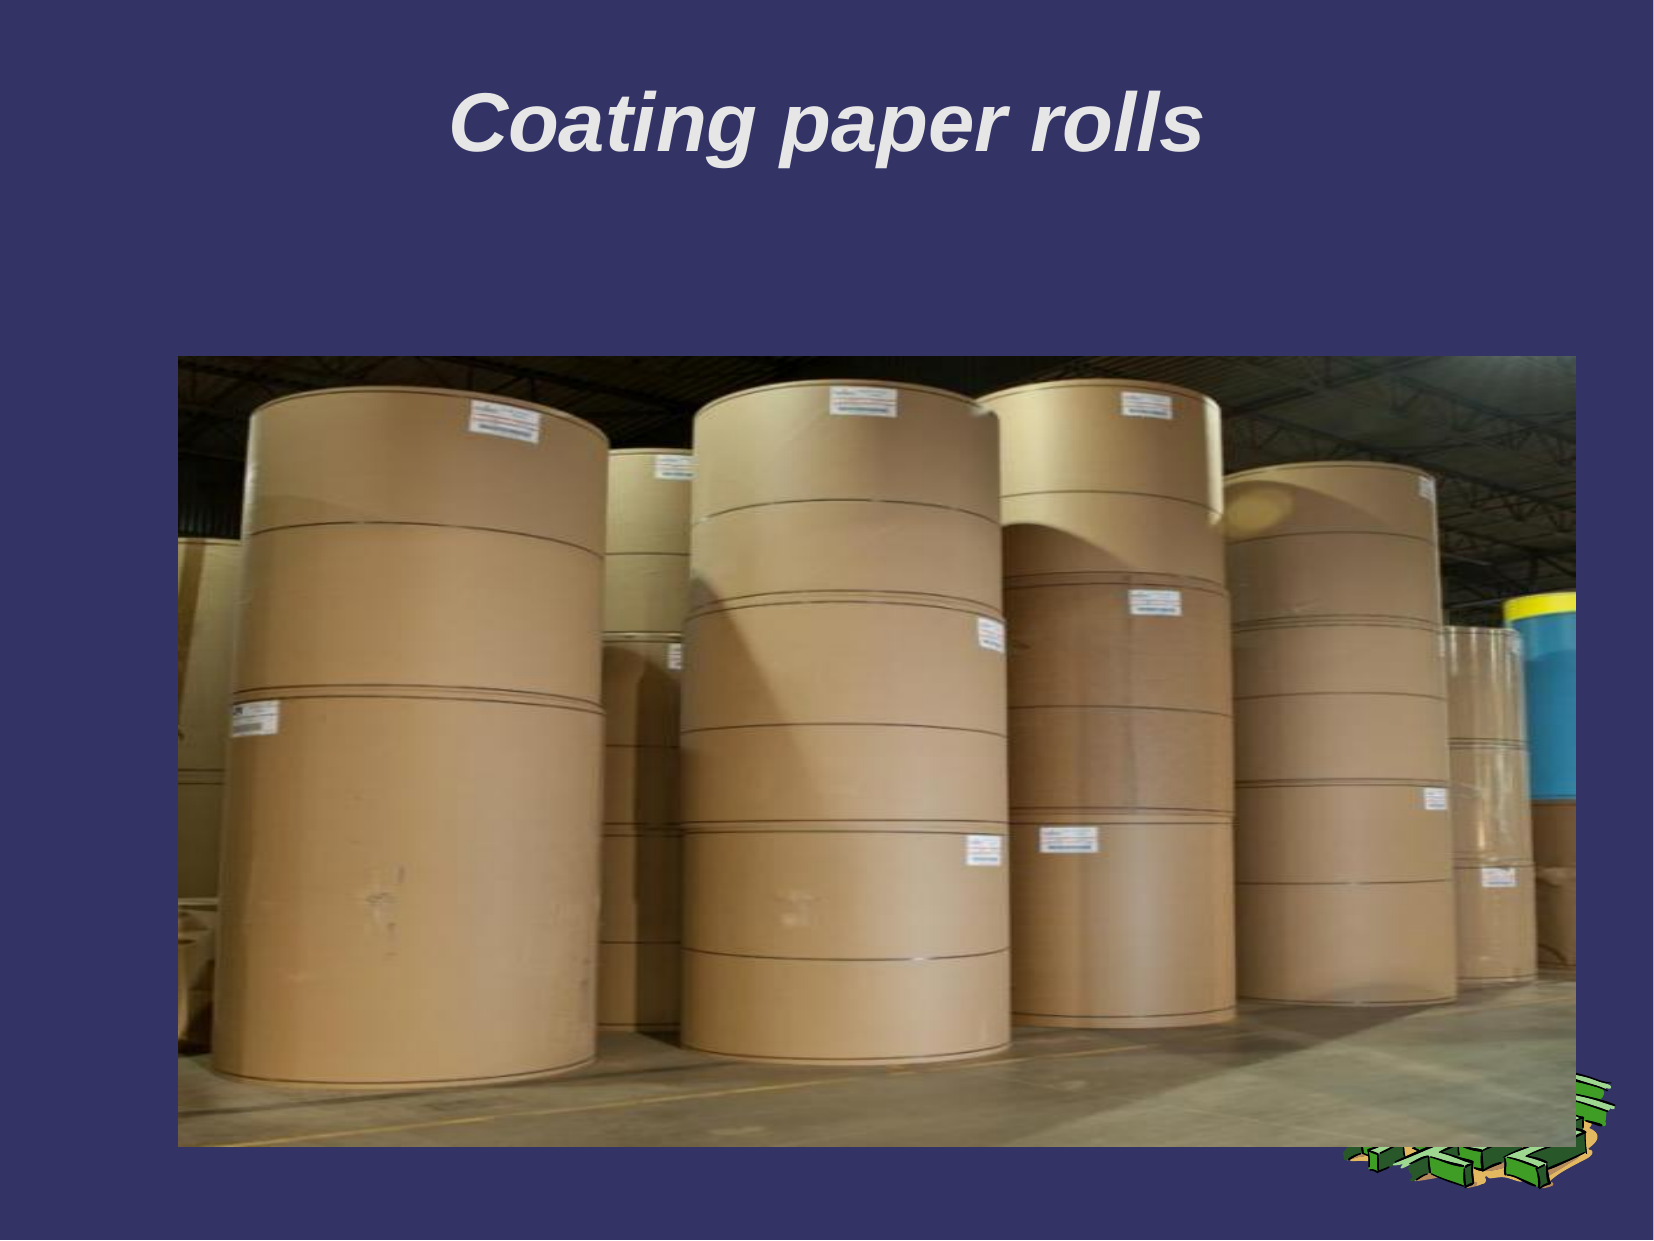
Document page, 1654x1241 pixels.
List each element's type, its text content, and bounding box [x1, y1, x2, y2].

picture [178, 356, 1576, 1147]
title Coating paper rolls [121, 19, 1534, 227]
